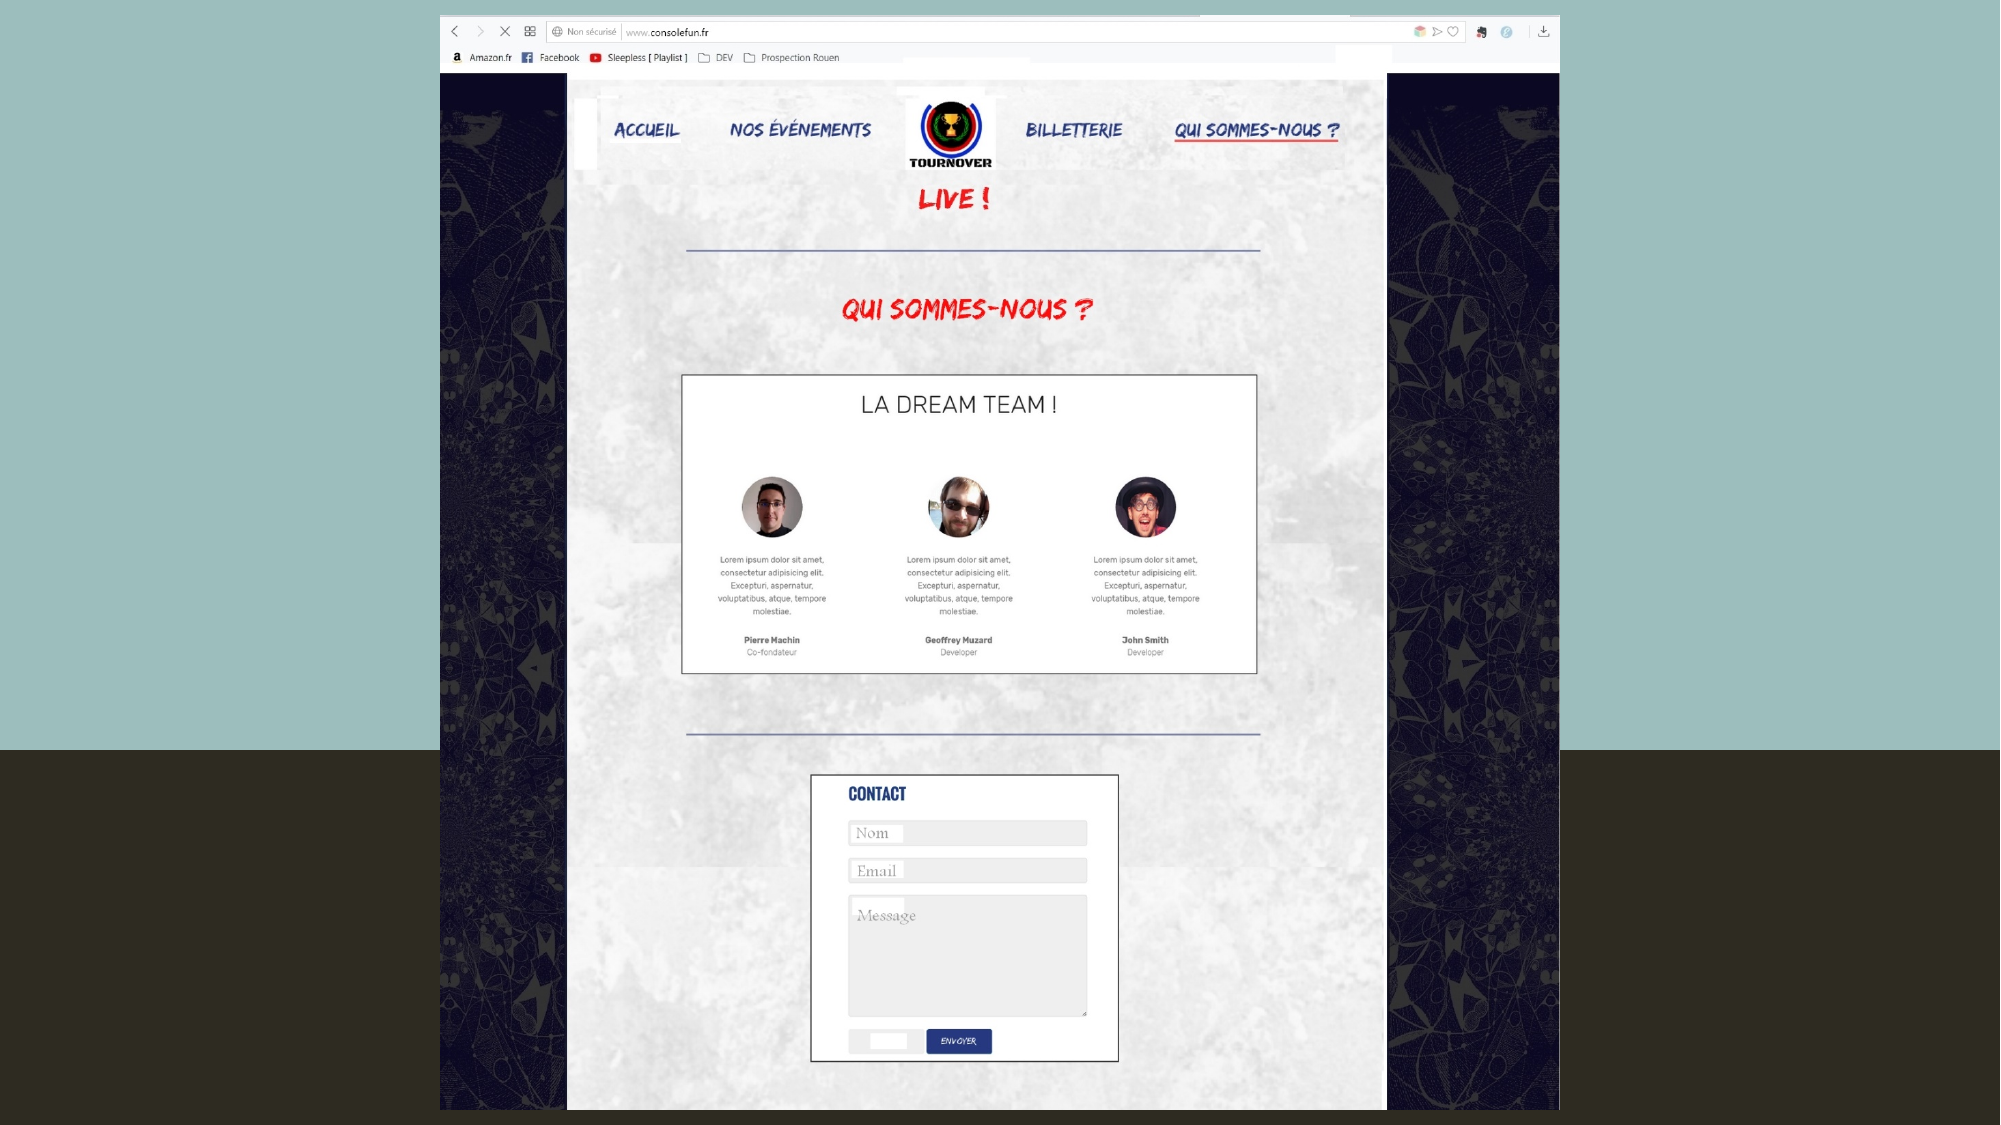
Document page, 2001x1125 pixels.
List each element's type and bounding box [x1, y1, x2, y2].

picture [440, 15, 1560, 1110]
